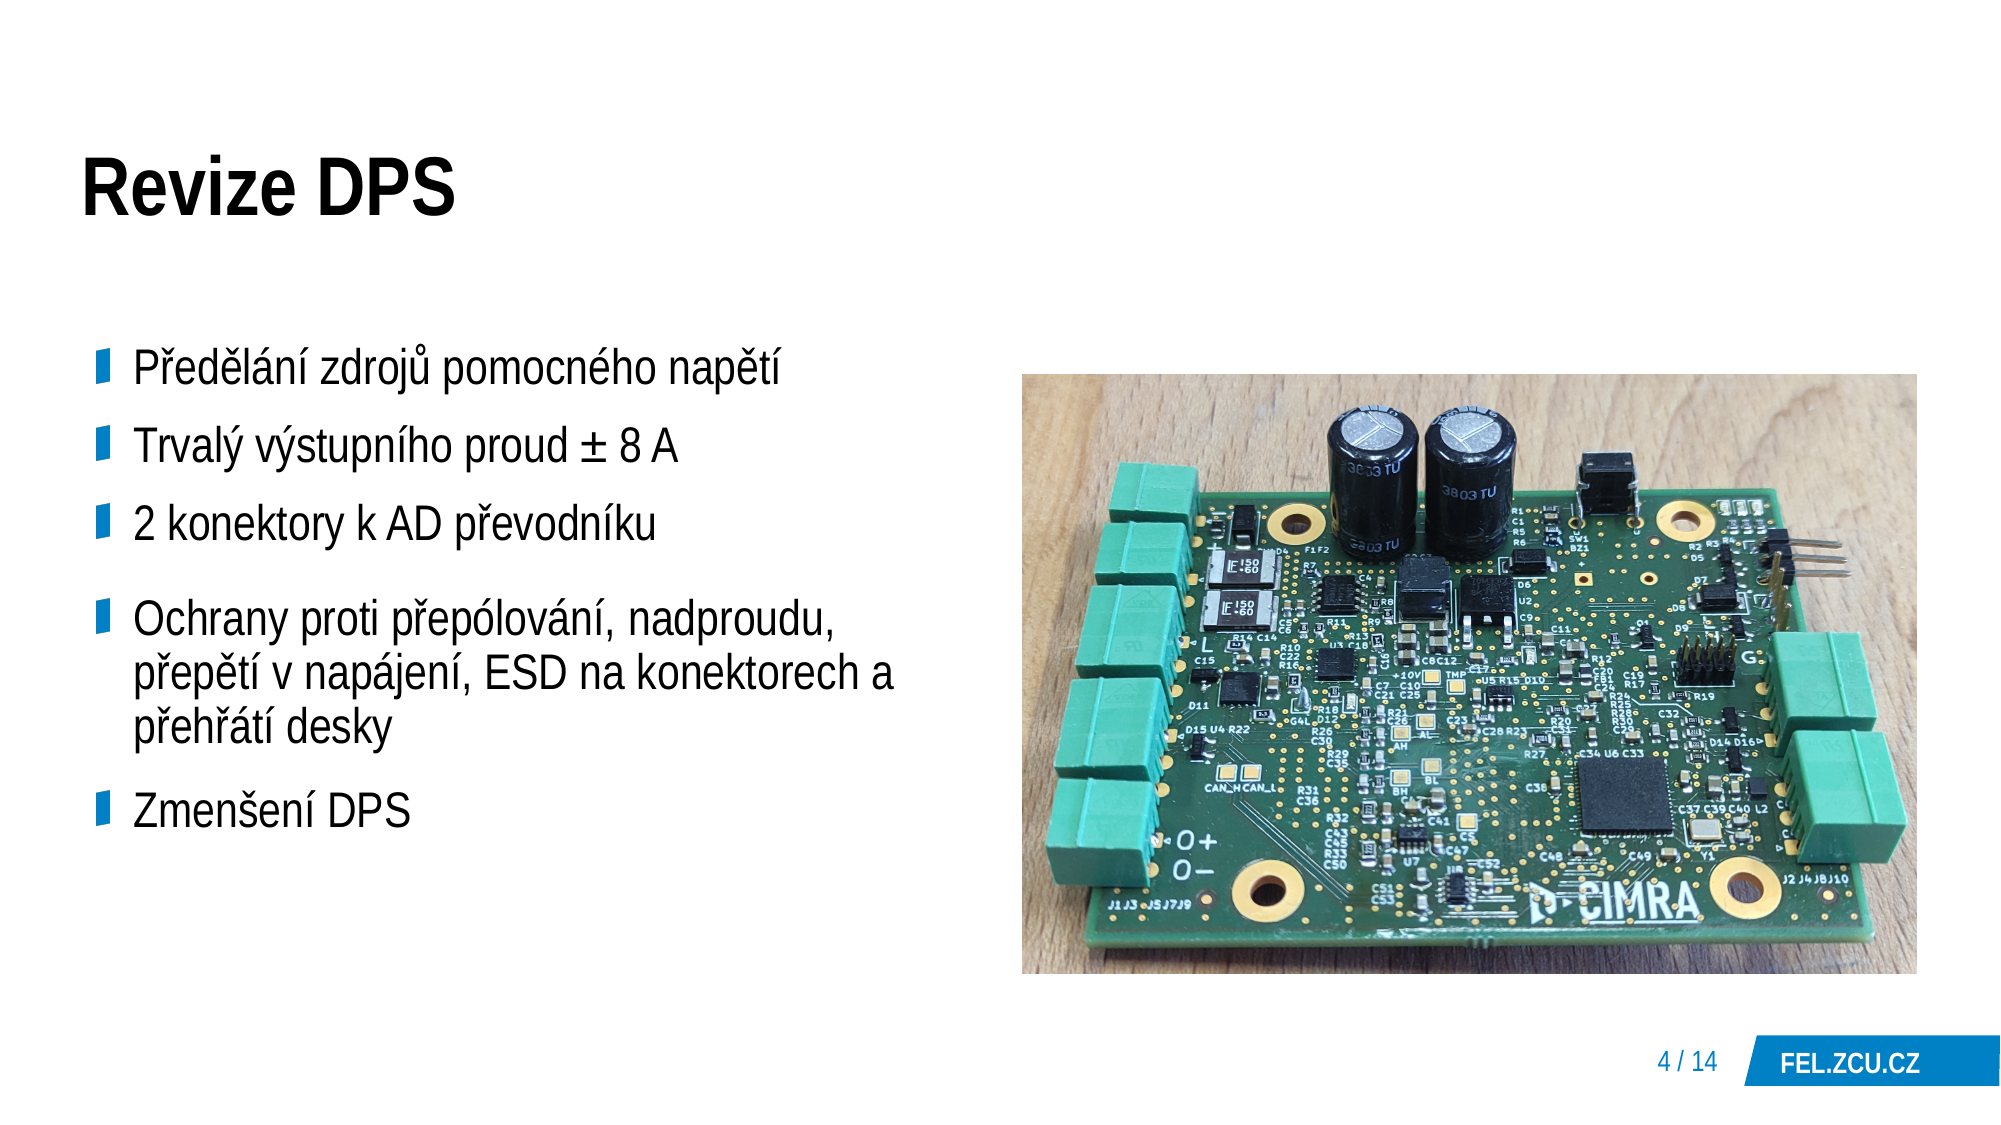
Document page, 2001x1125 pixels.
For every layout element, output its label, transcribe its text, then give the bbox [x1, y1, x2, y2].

slide_number <number> / 14 [1412, 1035, 1733, 1086]
list Předělání zdrojů pomocného napětí Trvalý výstupního proud ± 8 A 2 konektory k AD převodníku Ochrany proti přepólování, nadproudu, přepětí v napájení, ESD na konektorech a přehřátí desky Zmenšení DPS [81, 334, 978, 1014]
title Revize DPS [81, 146, 1918, 234]
picture [1022, 374, 1917, 974]
